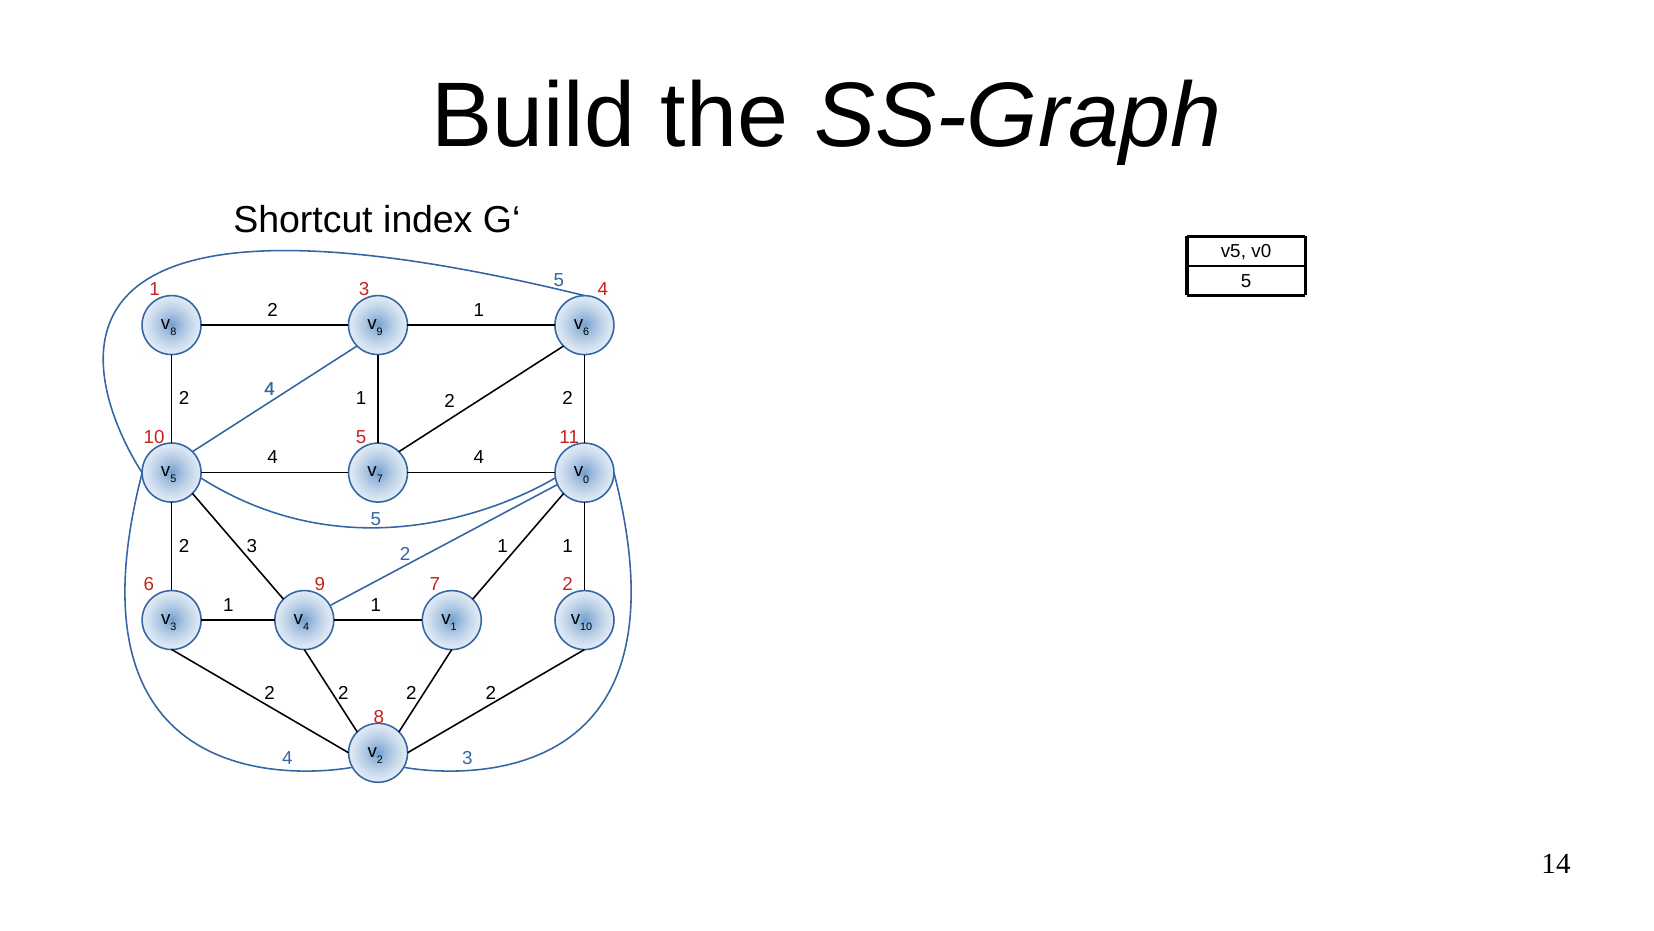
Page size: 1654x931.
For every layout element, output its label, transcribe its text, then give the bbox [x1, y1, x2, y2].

title Build the SS-Graph [82, 37, 1571, 193]
text_box 5 [1189, 267, 1304, 294]
picture [82, 236, 674, 827]
text_box v5, v0 [1189, 238, 1304, 265]
text_box Shortcut index G‘ [218, 191, 538, 249]
